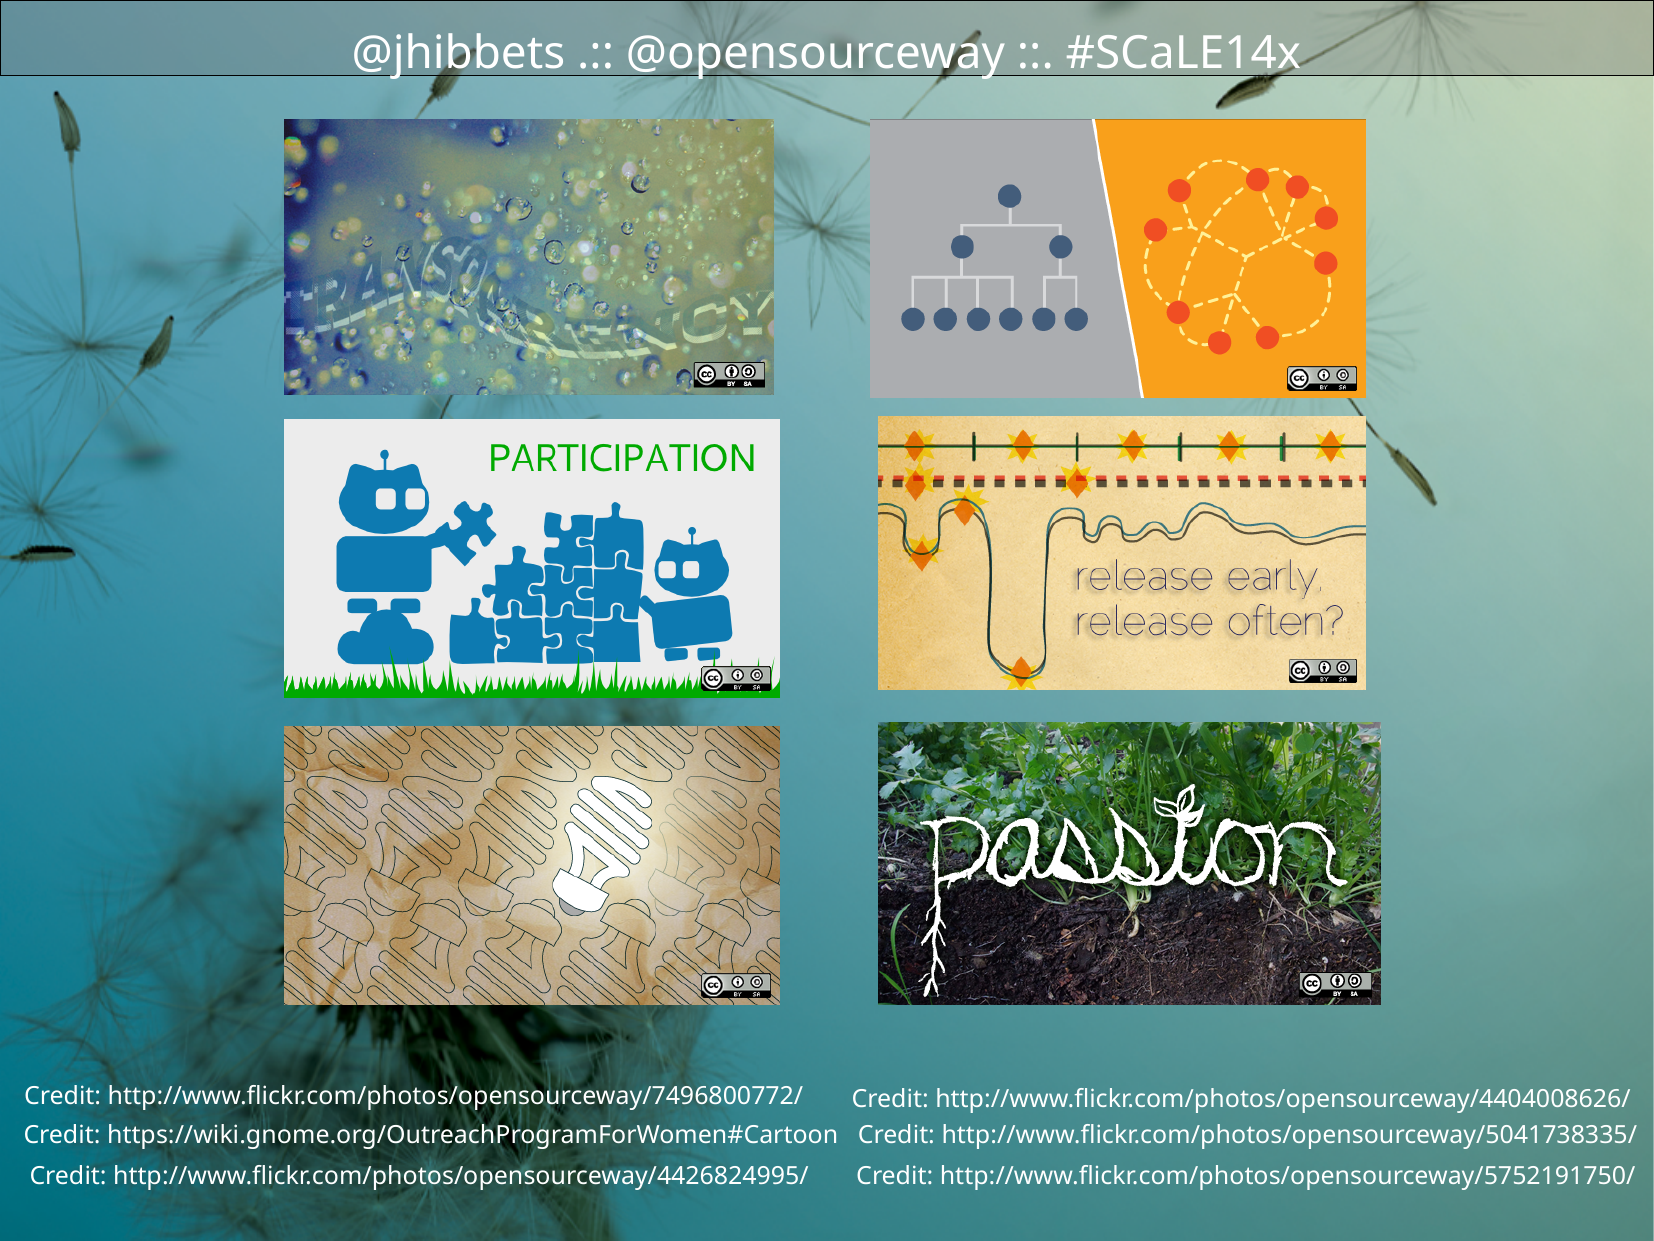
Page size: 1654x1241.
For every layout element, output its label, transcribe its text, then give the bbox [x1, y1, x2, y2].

text_box Credit: http://www.flickr.com/photos/opensourceway/5752191750/ [841, 1150, 1647, 1191]
text_box Credit: http://www.flickr.com/photos/opensourceway/7496800772/ [9, 1070, 826, 1109]
text_box Credit: http://www.flickr.com/photos/opensourceway/4426824995/ [14, 1150, 837, 1191]
text_box Credit: http://www.flickr.com/photos/opensourceway/4404008626/ [836, 1072, 1654, 1109]
text_box Credit: http://www.flickr.com/photos/opensourceway/5041738335/ [843, 1109, 1654, 1150]
picture [0, 76, 1654, 1241]
text_box Credit: https://wiki.gnome.org/OutreachProgramForWomen#Cartoon [8, 1109, 843, 1150]
